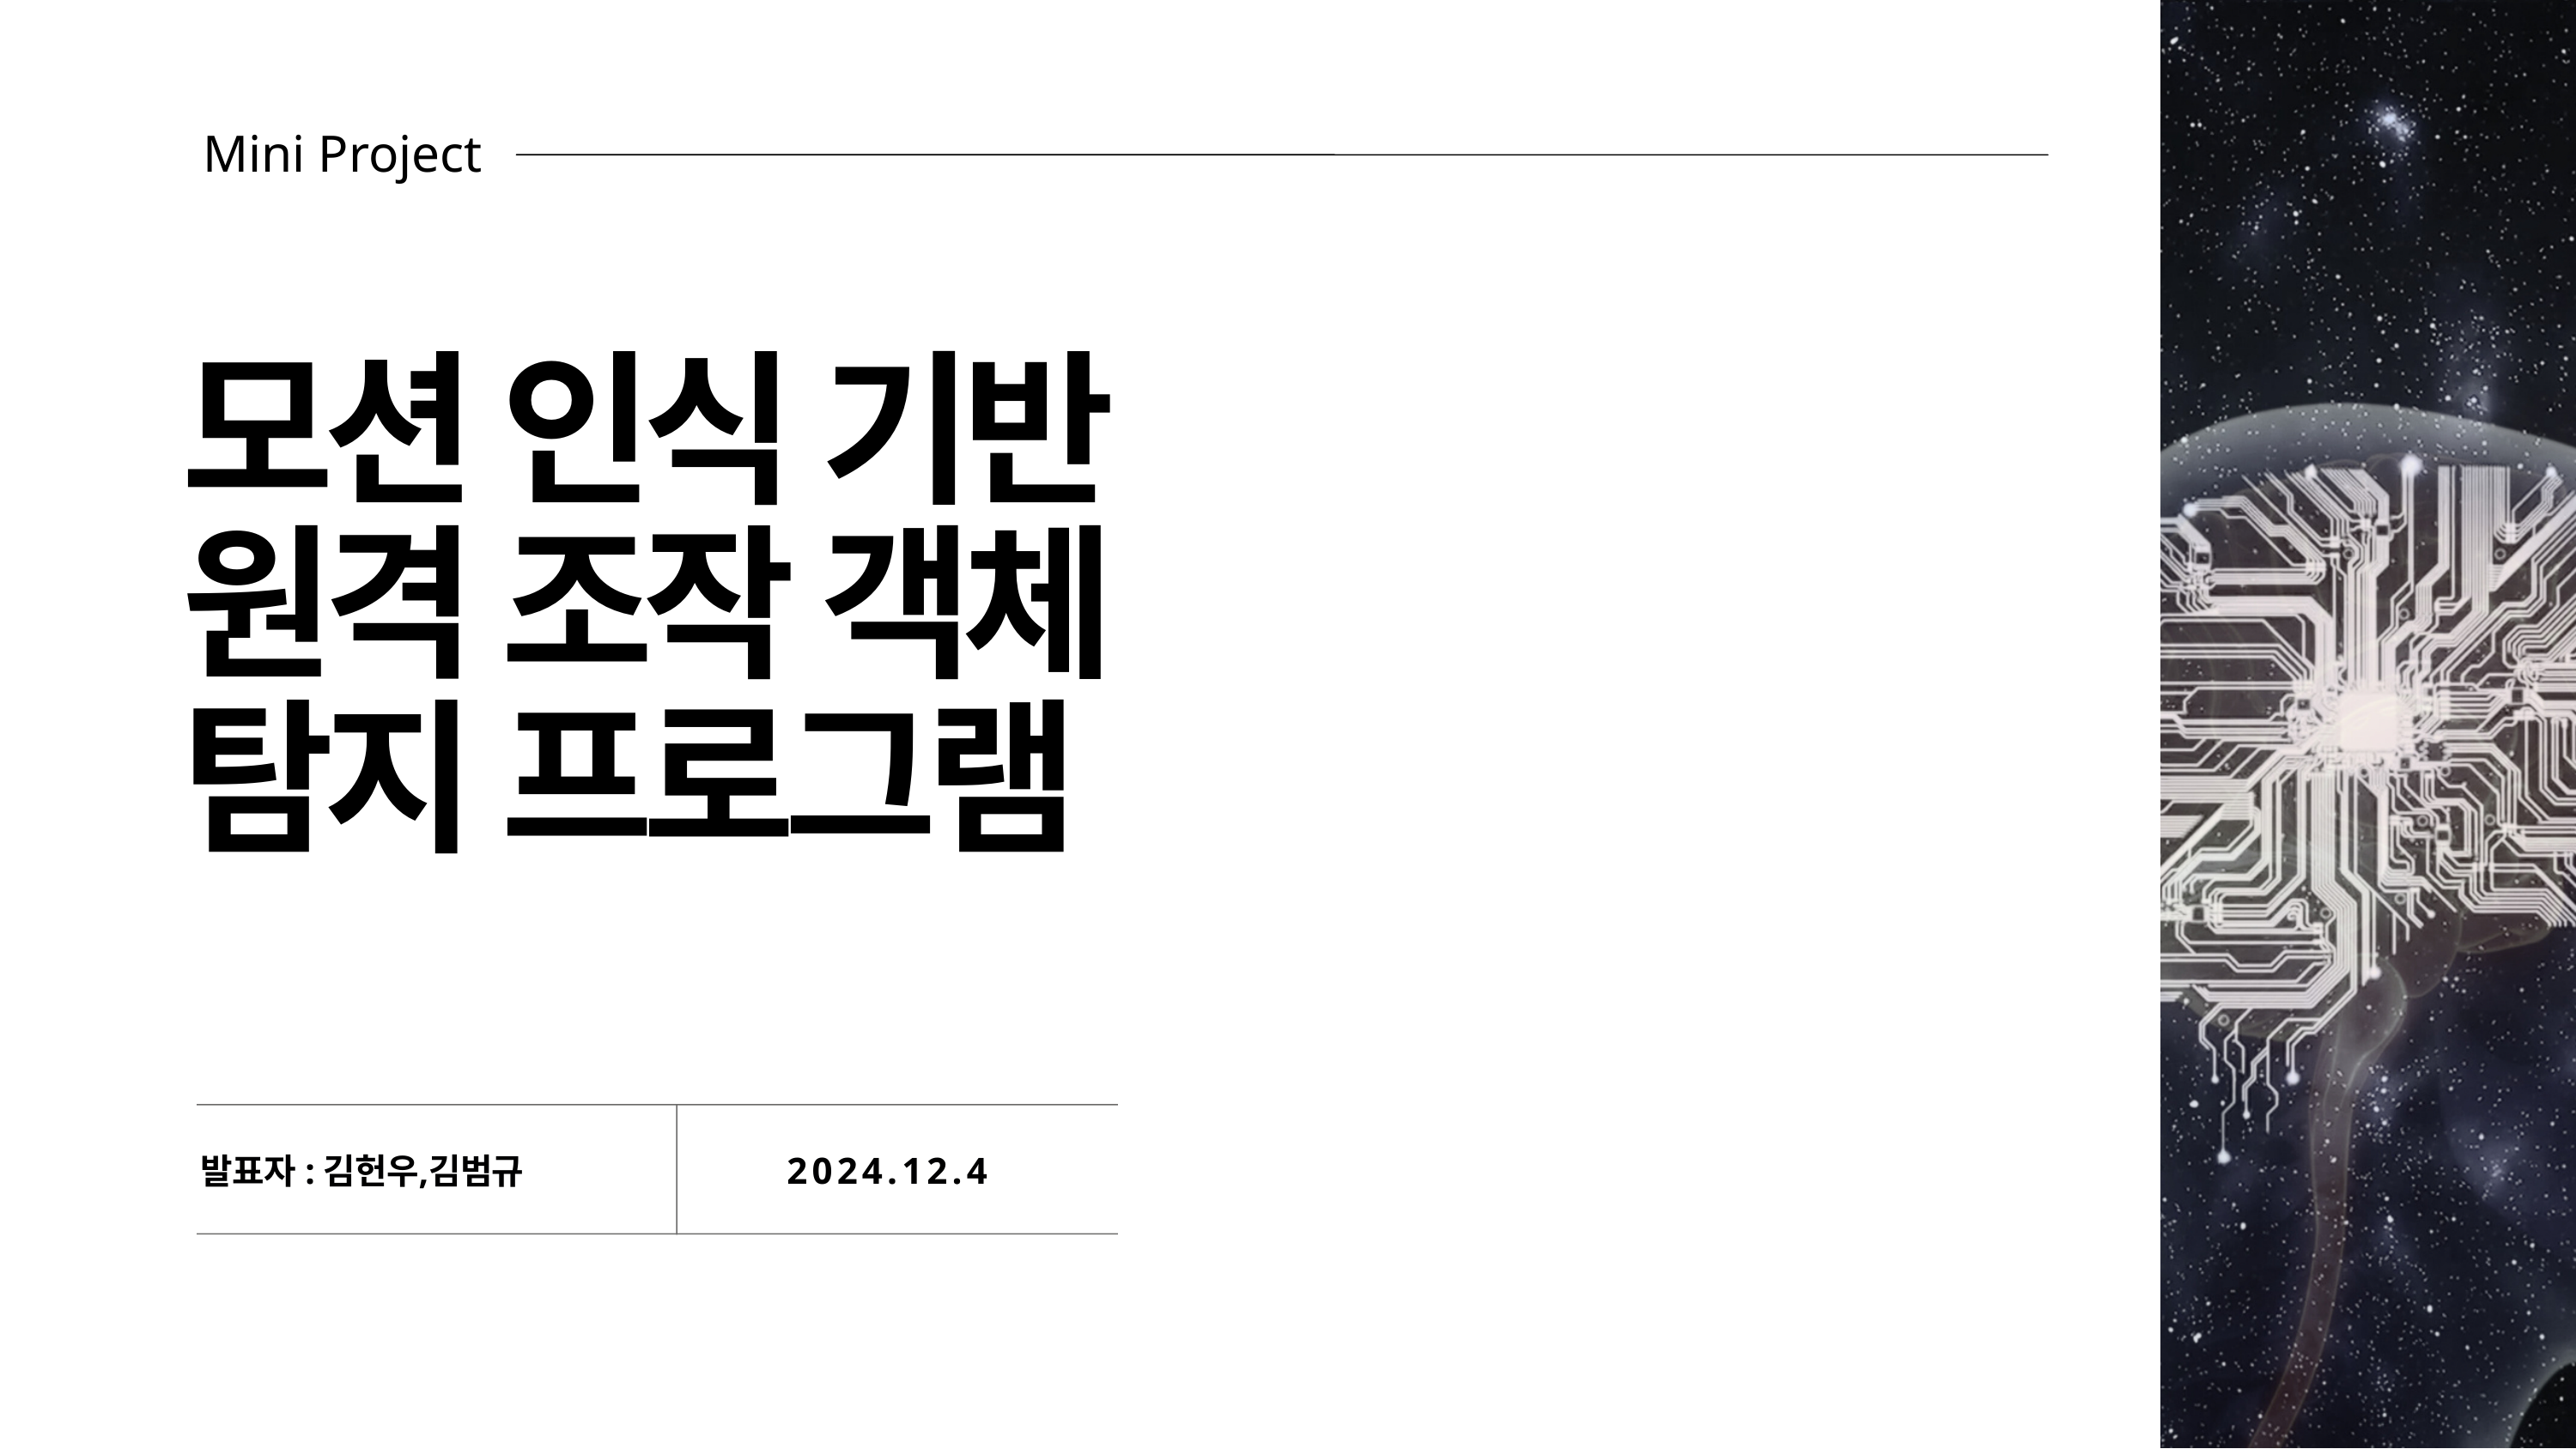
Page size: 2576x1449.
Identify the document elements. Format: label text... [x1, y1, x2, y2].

text_box Mini Project [157, 111, 528, 182]
text_box 모션 인식 기반 원격 조작 객체 탐지 프로그램 [181, 349, 1162, 873]
text_box [2160, 0, 2576, 1448]
text_box 발표자 : 김헌우,김범규 [200, 1141, 681, 1191]
text_box 2024.12.4 [787, 1140, 1001, 1191]
